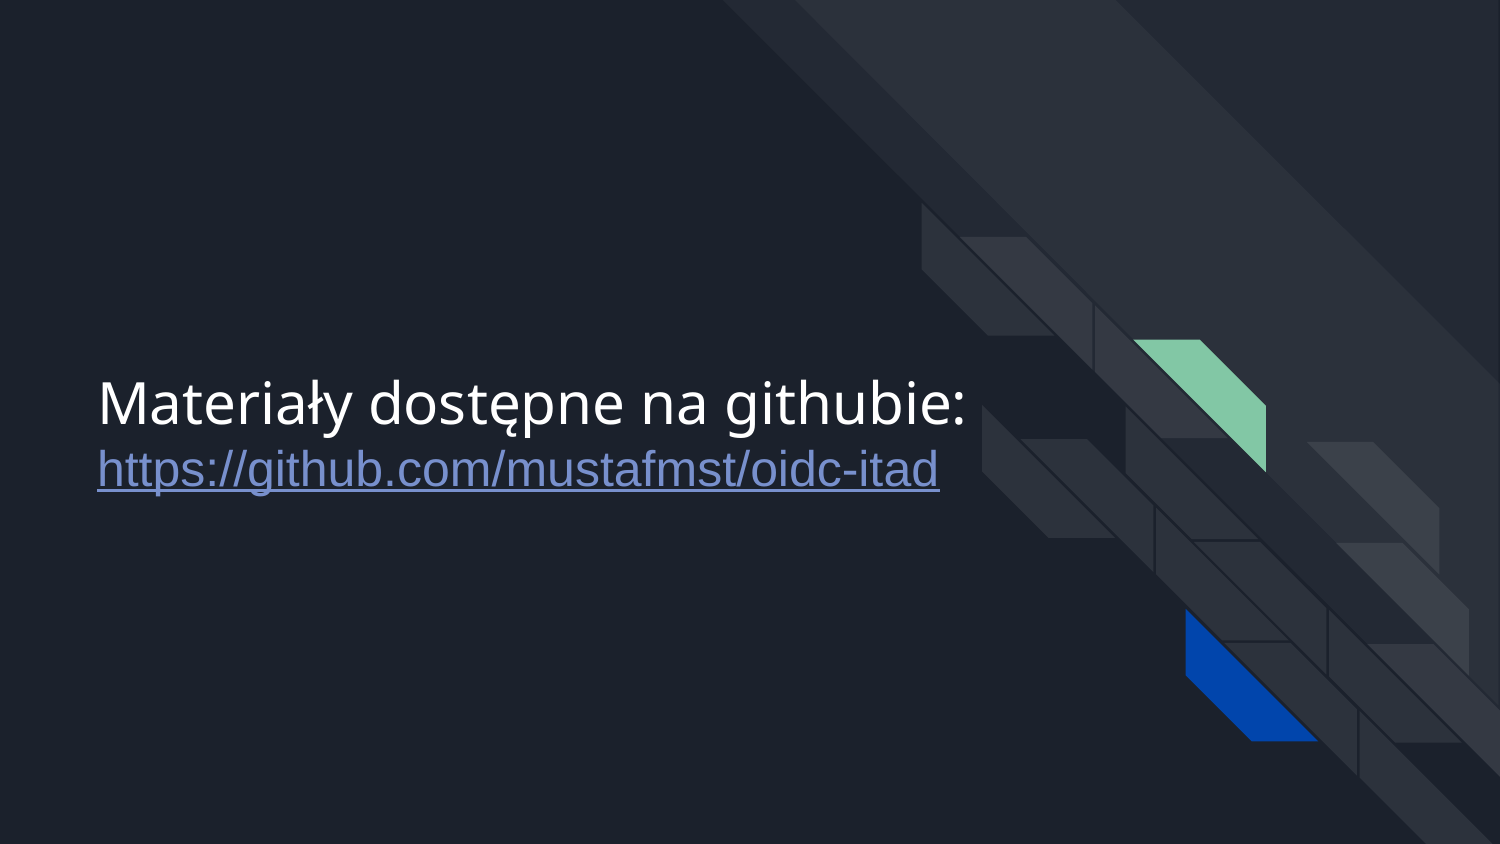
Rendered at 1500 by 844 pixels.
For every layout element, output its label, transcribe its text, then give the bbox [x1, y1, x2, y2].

title Materiały dostępne na githubie: https://github.com/mustafmst/oidc-itad [82, 142, 989, 720]
